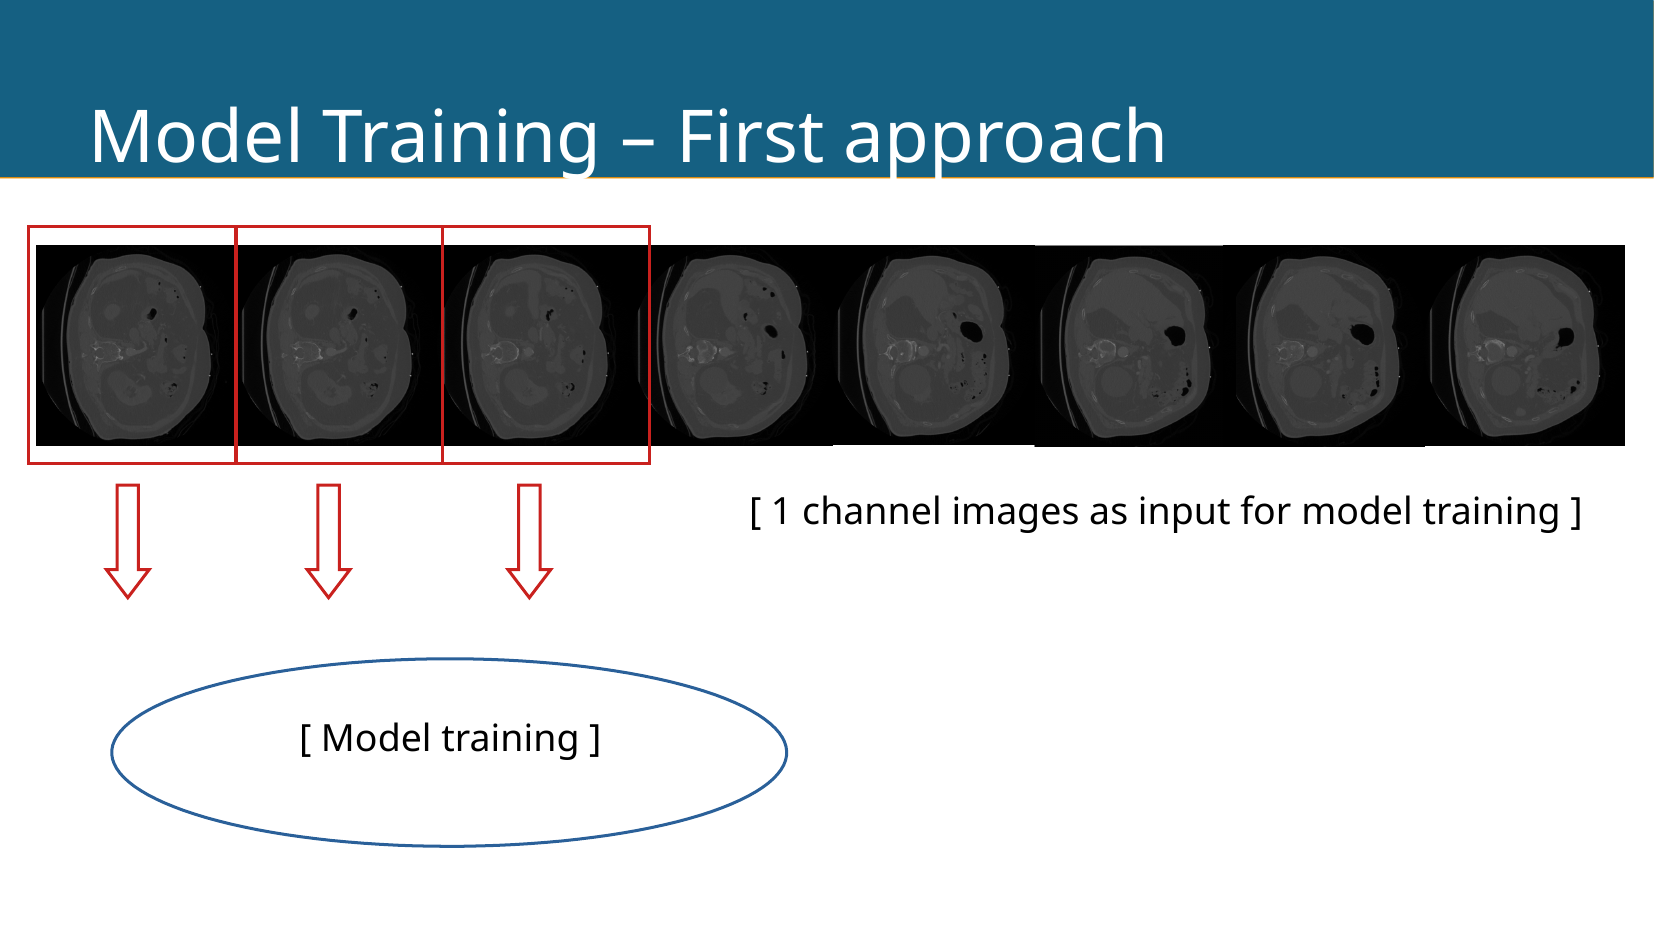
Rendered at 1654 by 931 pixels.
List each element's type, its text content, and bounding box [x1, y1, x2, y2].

picture [36, 245, 234, 446]
text_box [ Model training ] [299, 711, 637, 764]
picture [444, 245, 648, 446]
text_box [ 1 channel images as input for model training ] [749, 484, 1584, 587]
picture [238, 245, 441, 446]
picture [651, 245, 1625, 447]
title Model Training – First approach [88, 14, 1565, 178]
